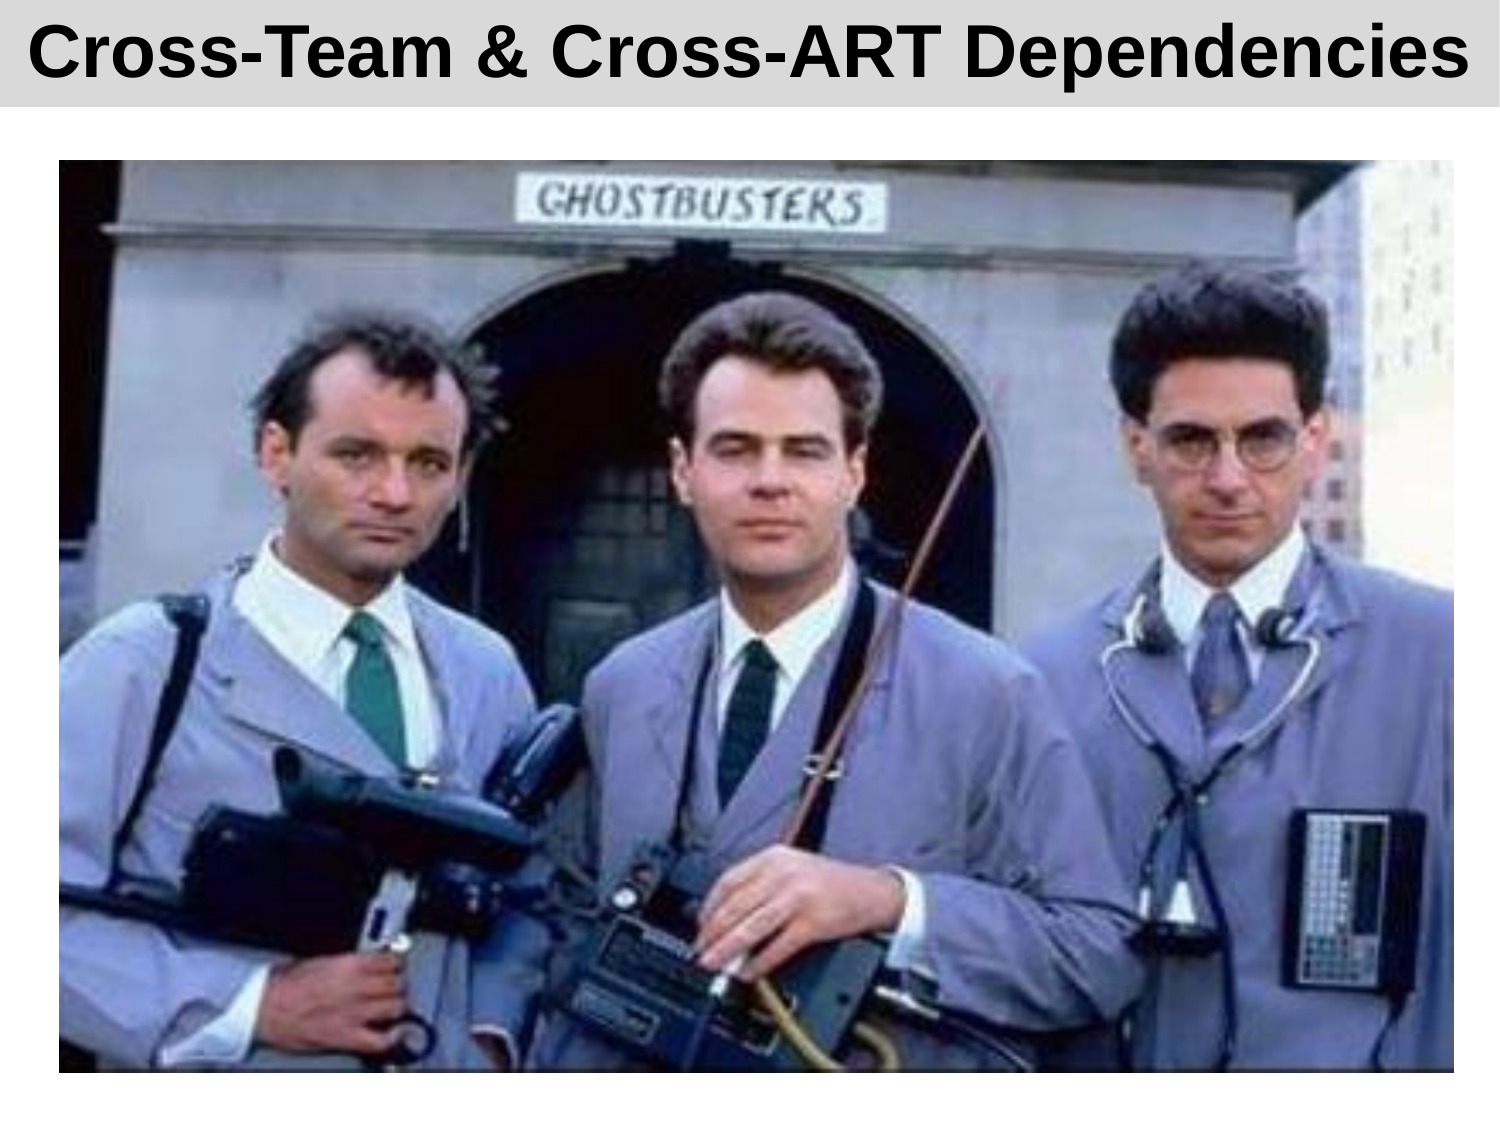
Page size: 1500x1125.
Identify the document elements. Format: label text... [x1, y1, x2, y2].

picture [59, 160, 1454, 1073]
text_box Cross-Team & Cross-ART Dependencies [0, 0, 1500, 108]
